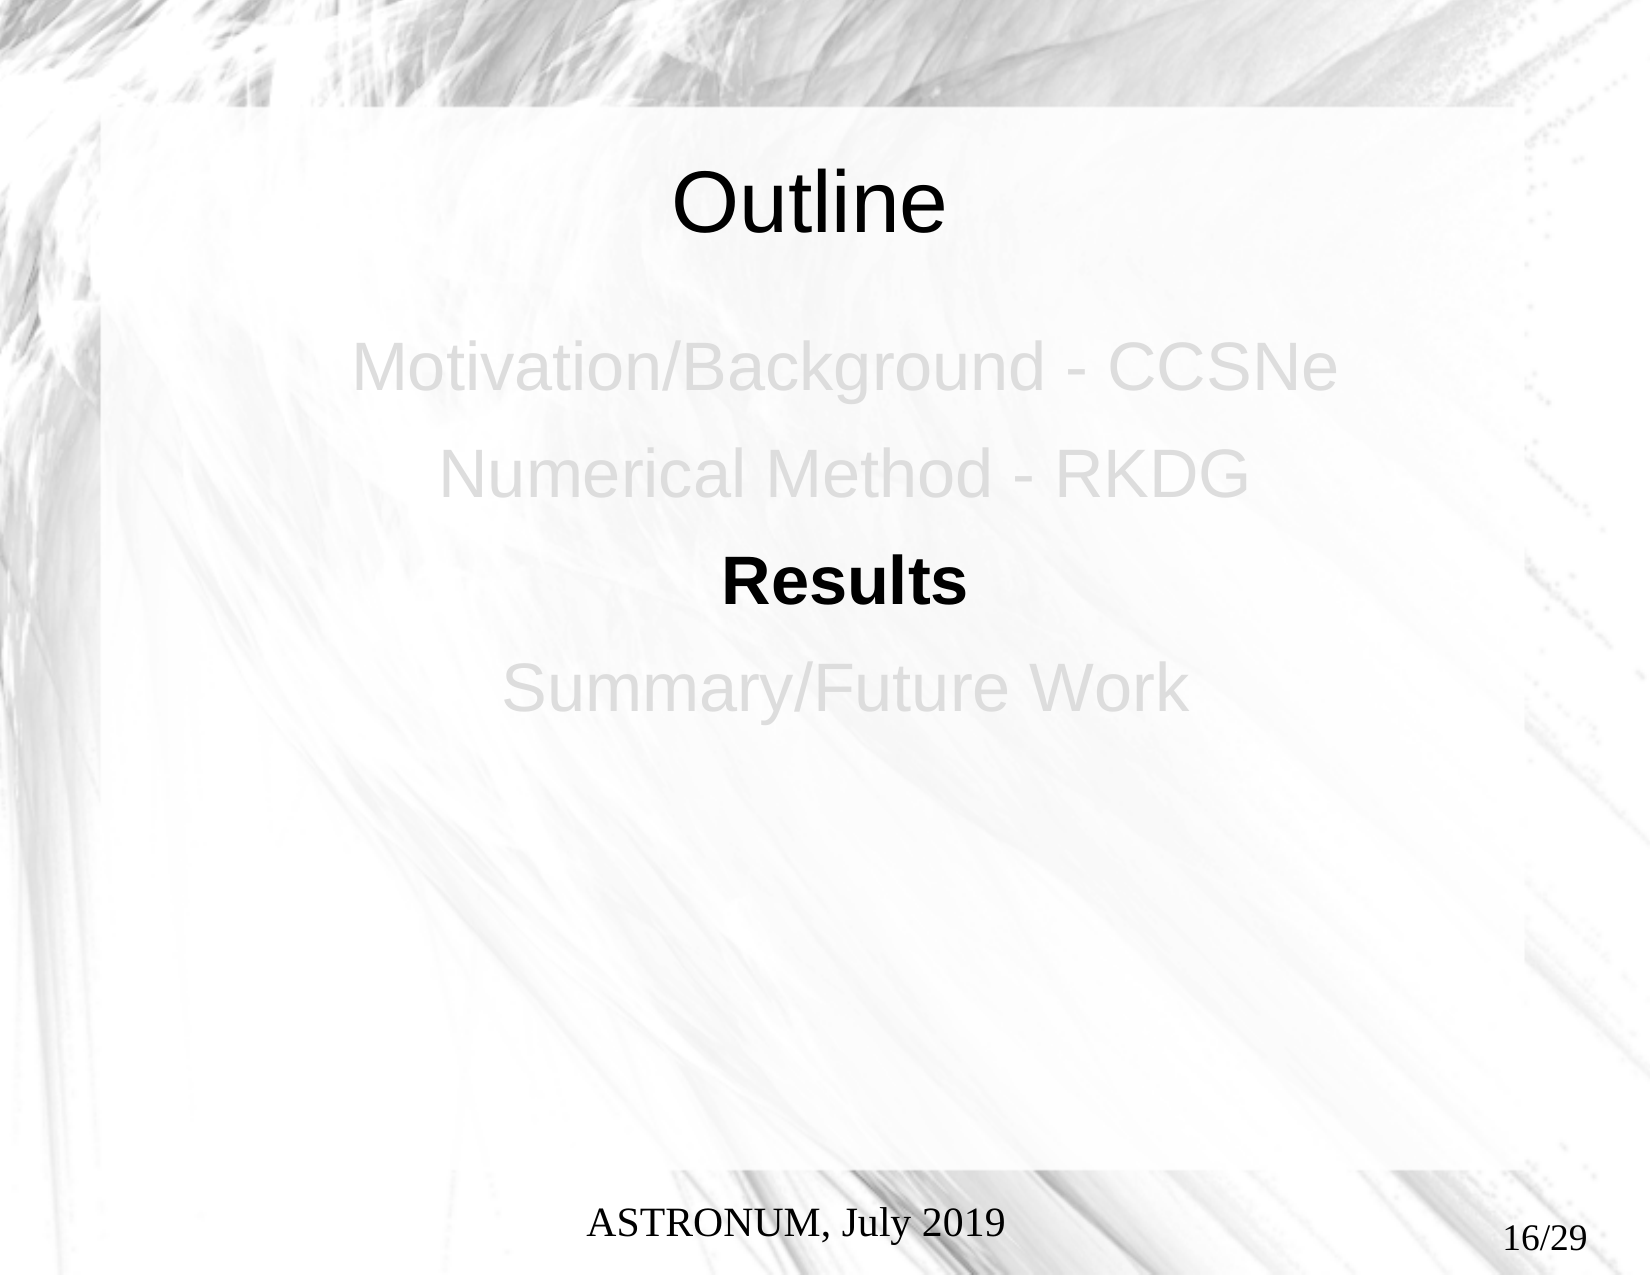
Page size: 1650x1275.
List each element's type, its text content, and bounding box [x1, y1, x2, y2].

picture [0, 0, 1650, 1275]
list Motivation/Background - CCSNe Numerical Method - RKDG Results Summary/Future Work [105, 328, 1516, 972]
title Outline [117, 115, 1503, 288]
